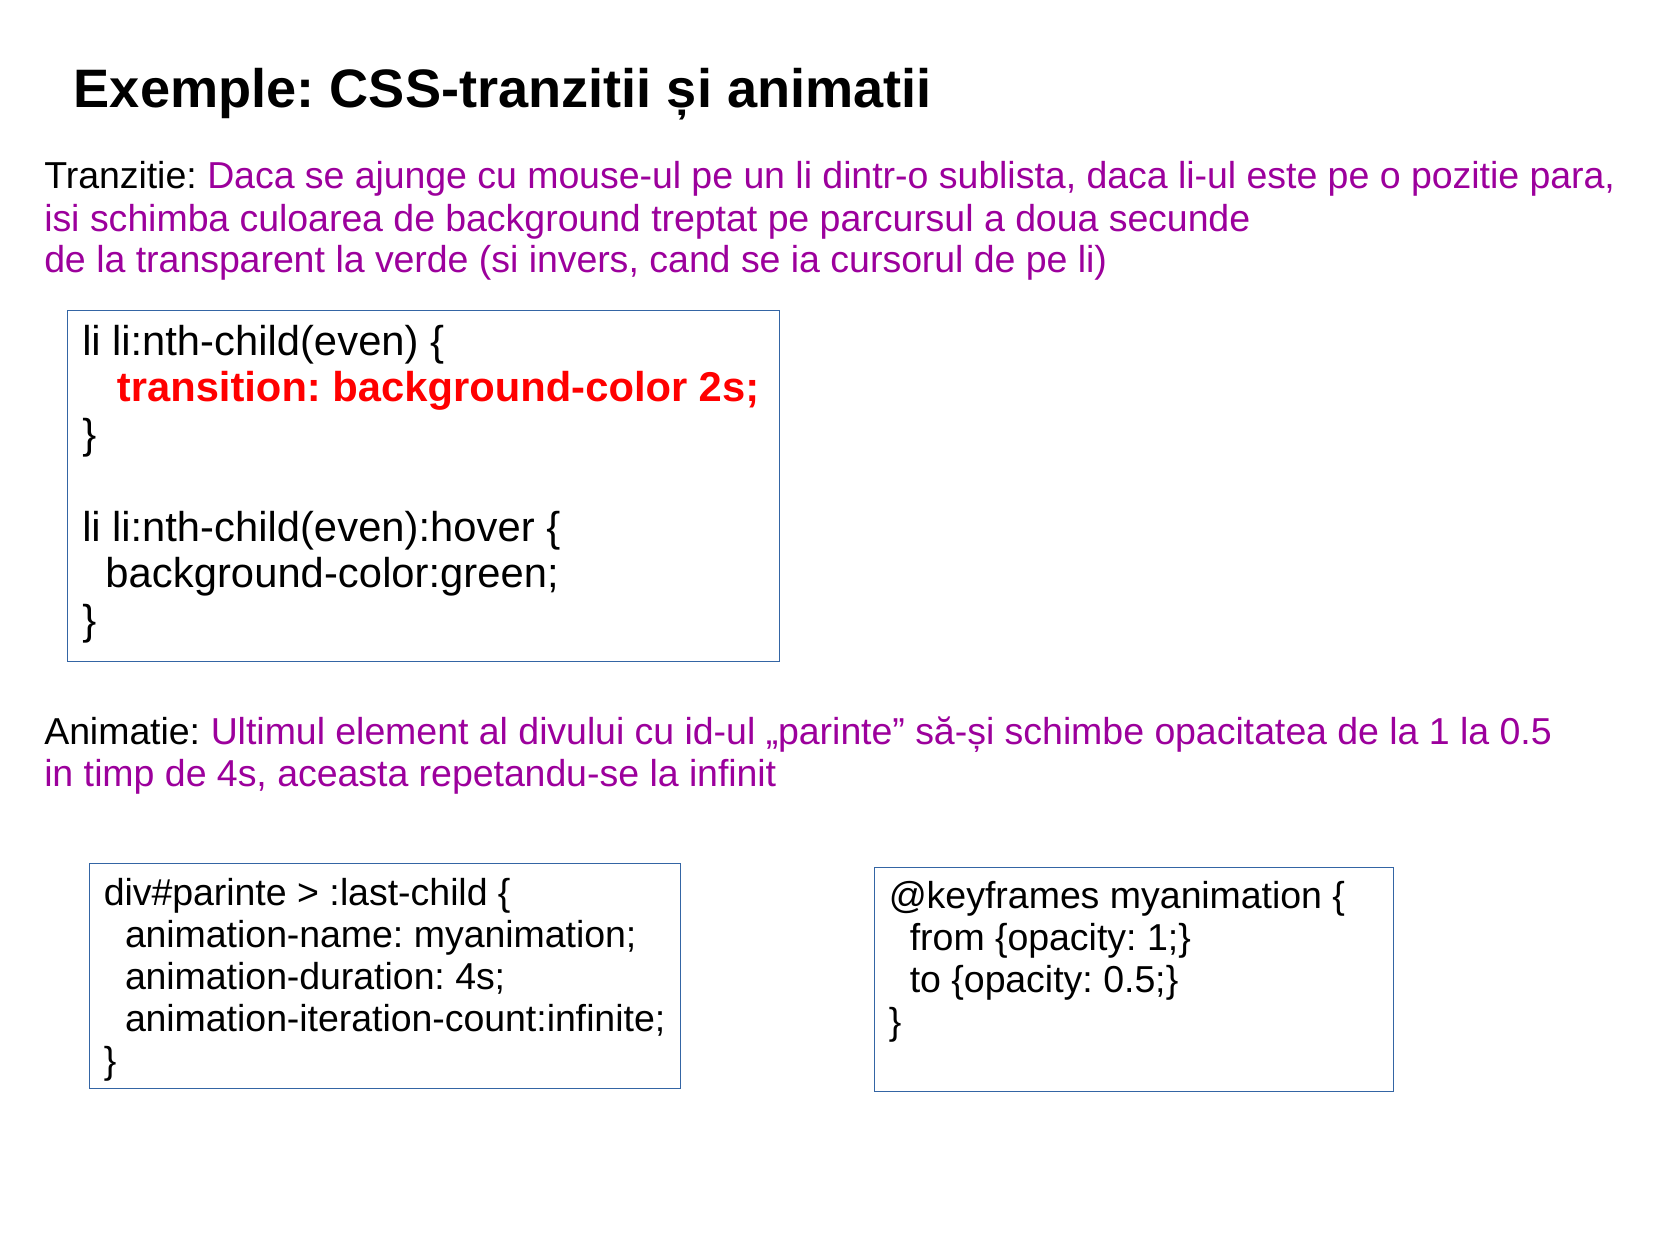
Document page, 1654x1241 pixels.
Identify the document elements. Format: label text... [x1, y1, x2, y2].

text_box div#parinte > :last-child { animation-name: myanimation; animation-duration: 4s; animation-iteration-count:infinite; } [89, 863, 681, 1089]
text_box @keyframes myanimation { from {opacity: 1;} to {opacity: 0.5;} } [874, 867, 1394, 1092]
text_box Animatie: Ultimul element al divului cu id-ul „parinte” să-și schimbe opacitatea de la 1 la 0.5 in timp de 4s, aceasta repetandu-se la infinit [29, 702, 1578, 802]
text_box Exemple: CSS-tranzitii și animatii [59, 50, 1229, 147]
text_box li li:nth-child(even) { transition: background-color 2s; } li li:nth-child(even):hover { background-color:green; } [67, 310, 780, 662]
text_box Tranzitie: Daca se ajunge cu mouse-ul pe un li dintr-o sublista, daca li-ul este pe o pozitie para, isi schimba culoarea de background treptat pe parcursul a doua secunde de la transparent la verde (si invers, cand se ia cursorul de pe li) [29, 147, 1641, 289]
